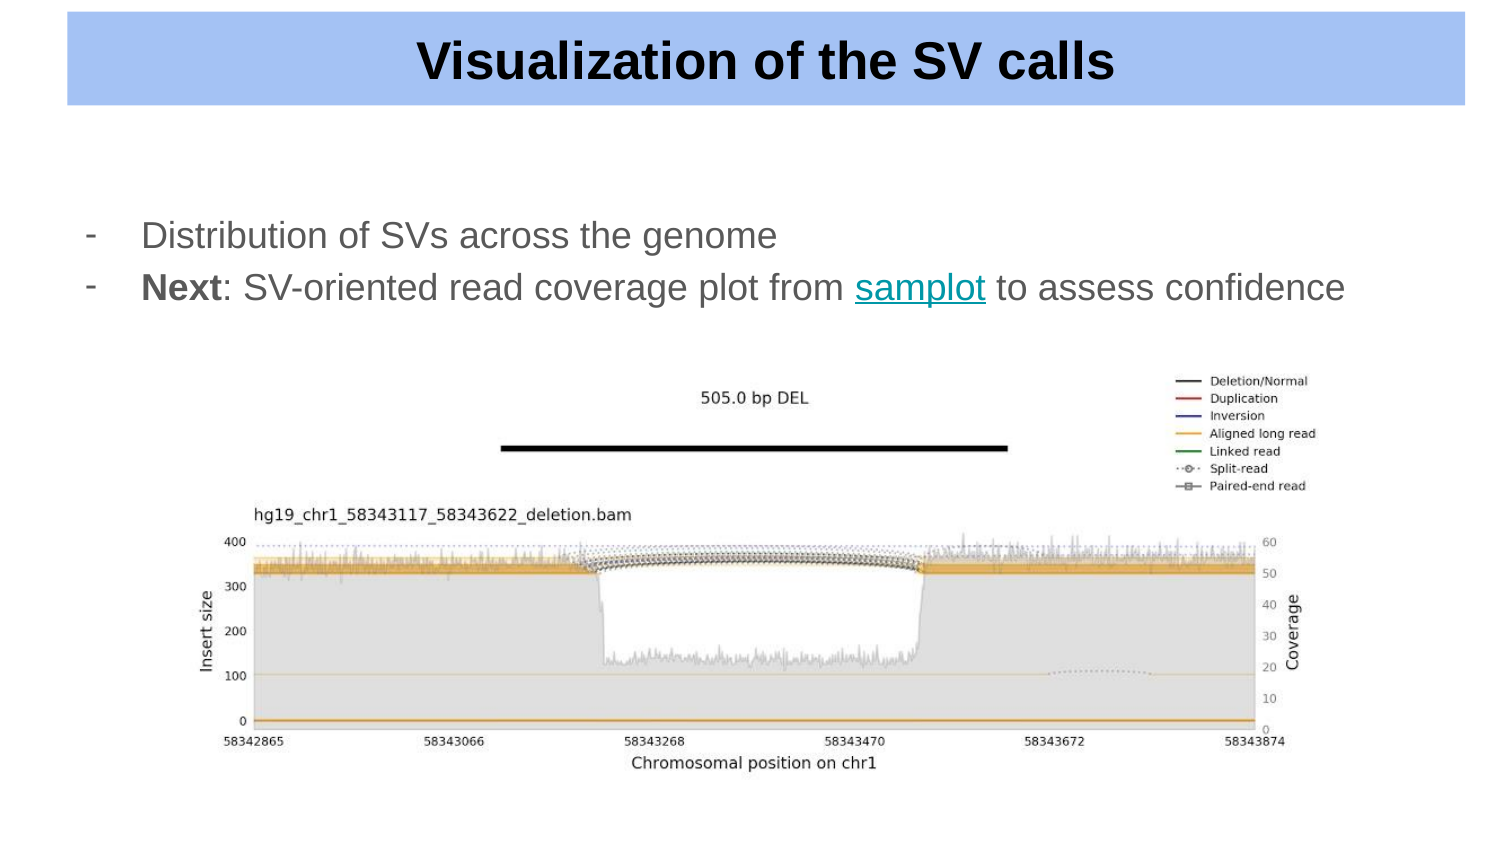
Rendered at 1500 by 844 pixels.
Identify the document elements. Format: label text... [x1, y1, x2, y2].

list Distribution of SVs across the genome Next: SV-oriented read coverage plot from samplot to assess confidence [51, 189, 1449, 750]
title Visualization of the SV calls [67, 11, 1466, 106]
picture [172, 353, 1328, 799]
